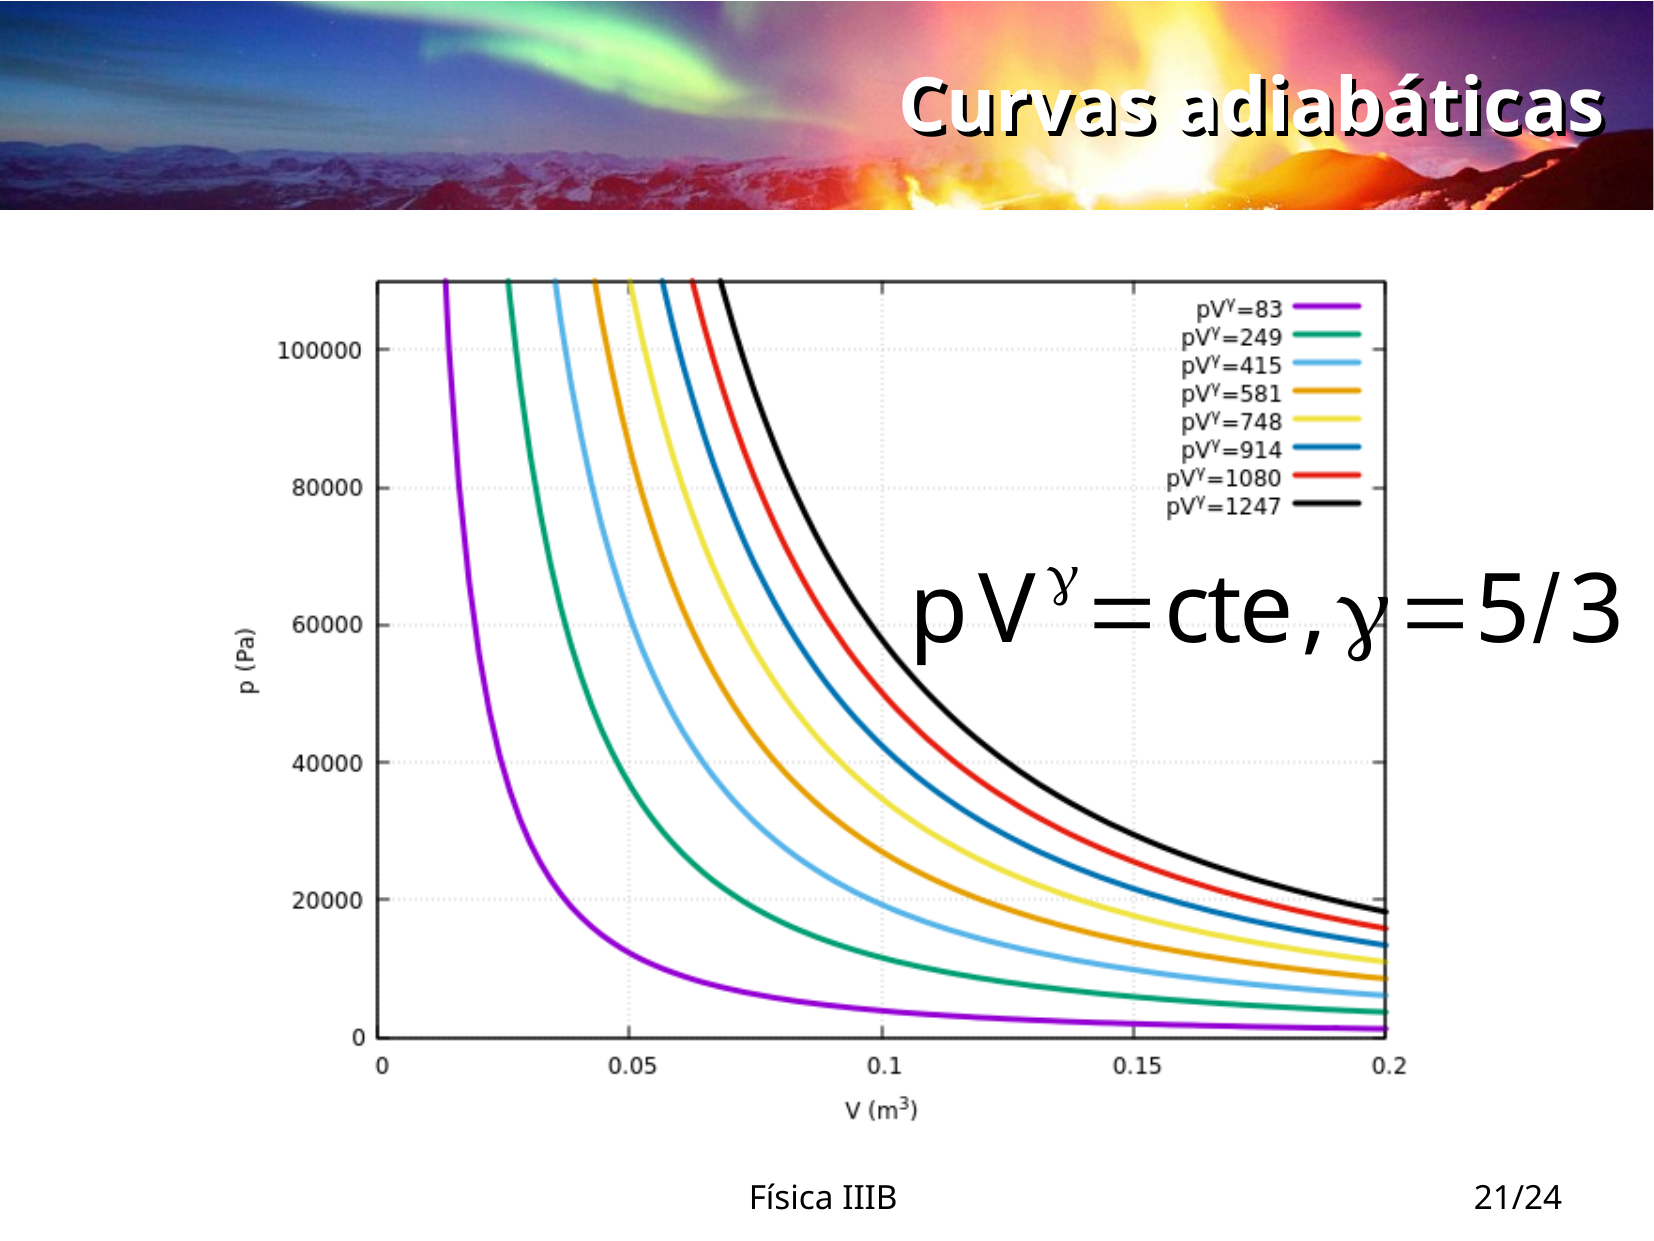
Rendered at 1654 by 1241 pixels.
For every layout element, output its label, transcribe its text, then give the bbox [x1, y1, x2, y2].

picture [0, 1, 1654, 210]
picture [224, 254, 1425, 1156]
chart [903, 549, 1629, 667]
title Curvas adiabáticas [45, 15, 1606, 191]
